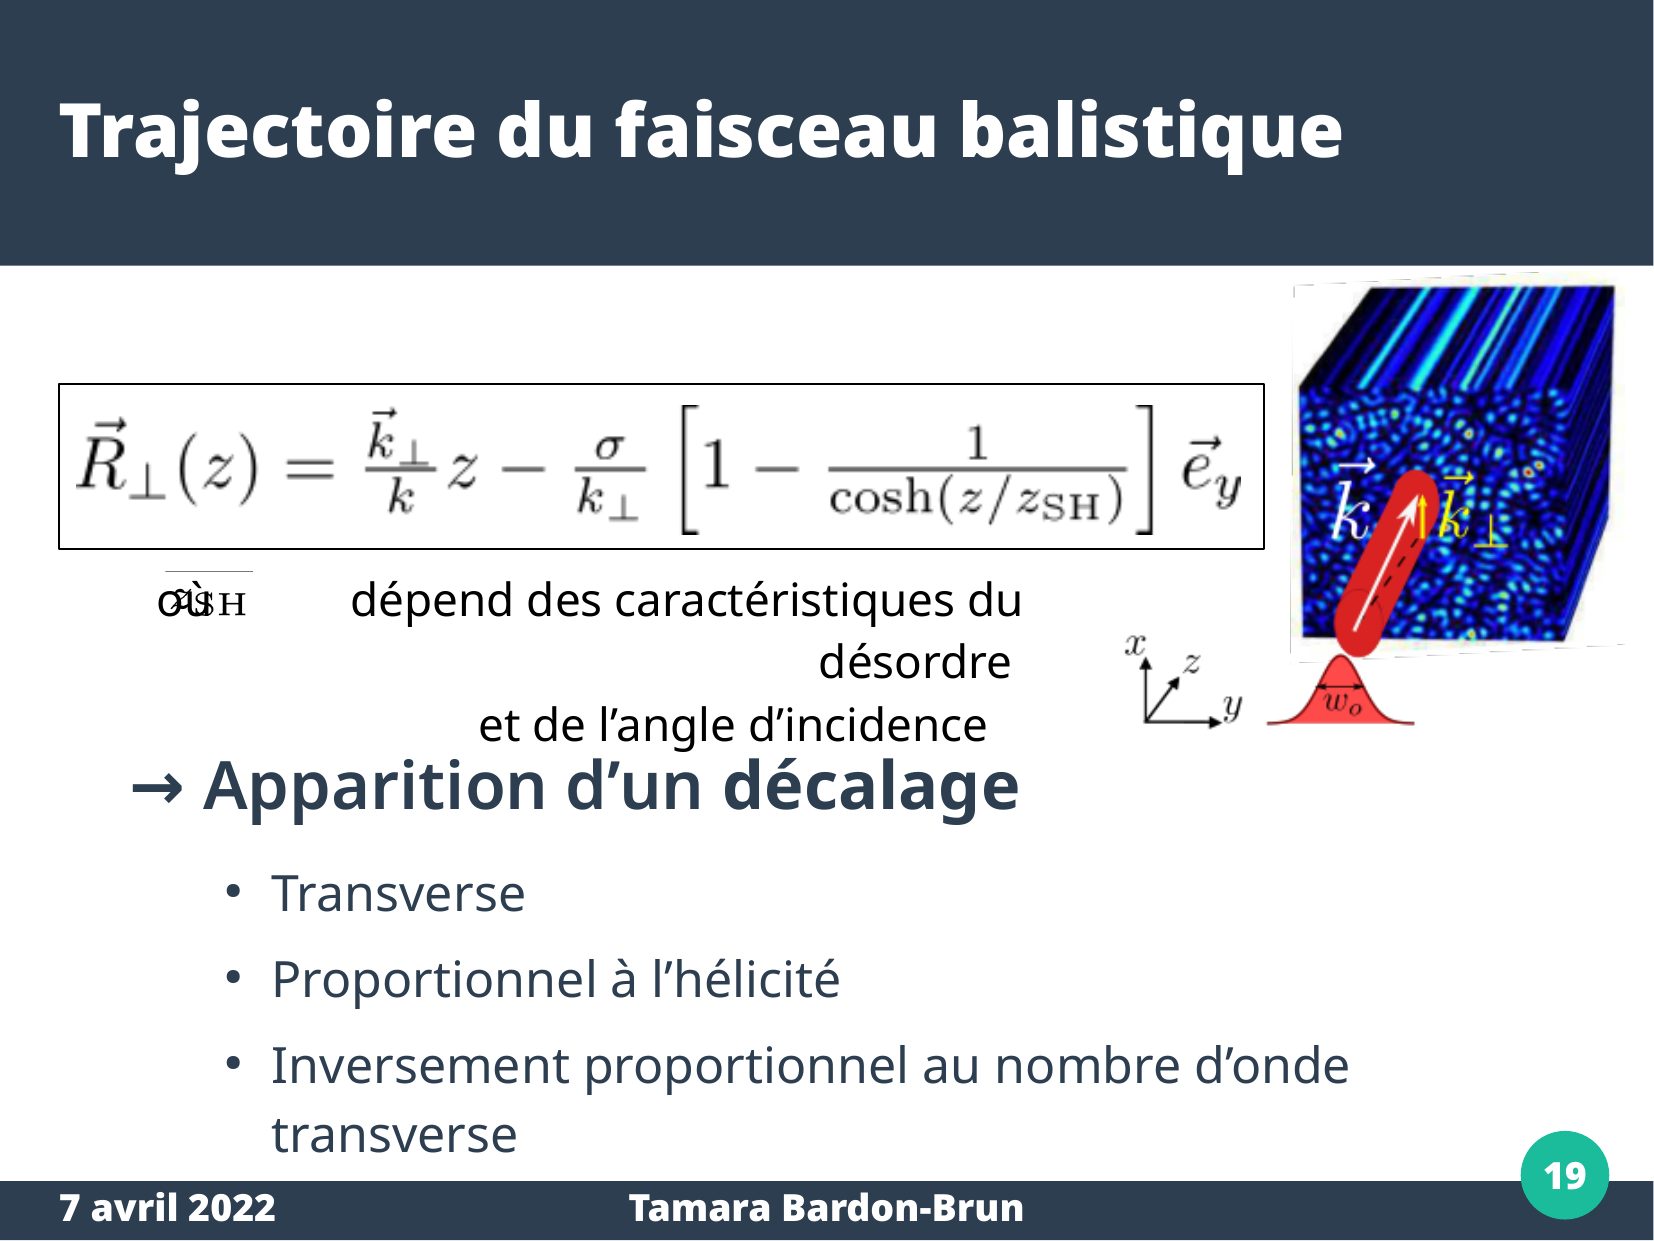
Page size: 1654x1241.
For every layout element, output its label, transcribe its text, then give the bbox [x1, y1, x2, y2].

text_box où dépend des caractéristiques du désordre et de l’angle d’incidence [82, 559, 1040, 691]
title Trajectoire du faisceau balistique [59, 49, 1595, 207]
picture [76, 271, 1625, 733]
list → Apparition d’un décalage Transverse Proportionnel à l’hélicité Inversement proportionnel au nombre d’onde transverse [59, 738, 1595, 1188]
